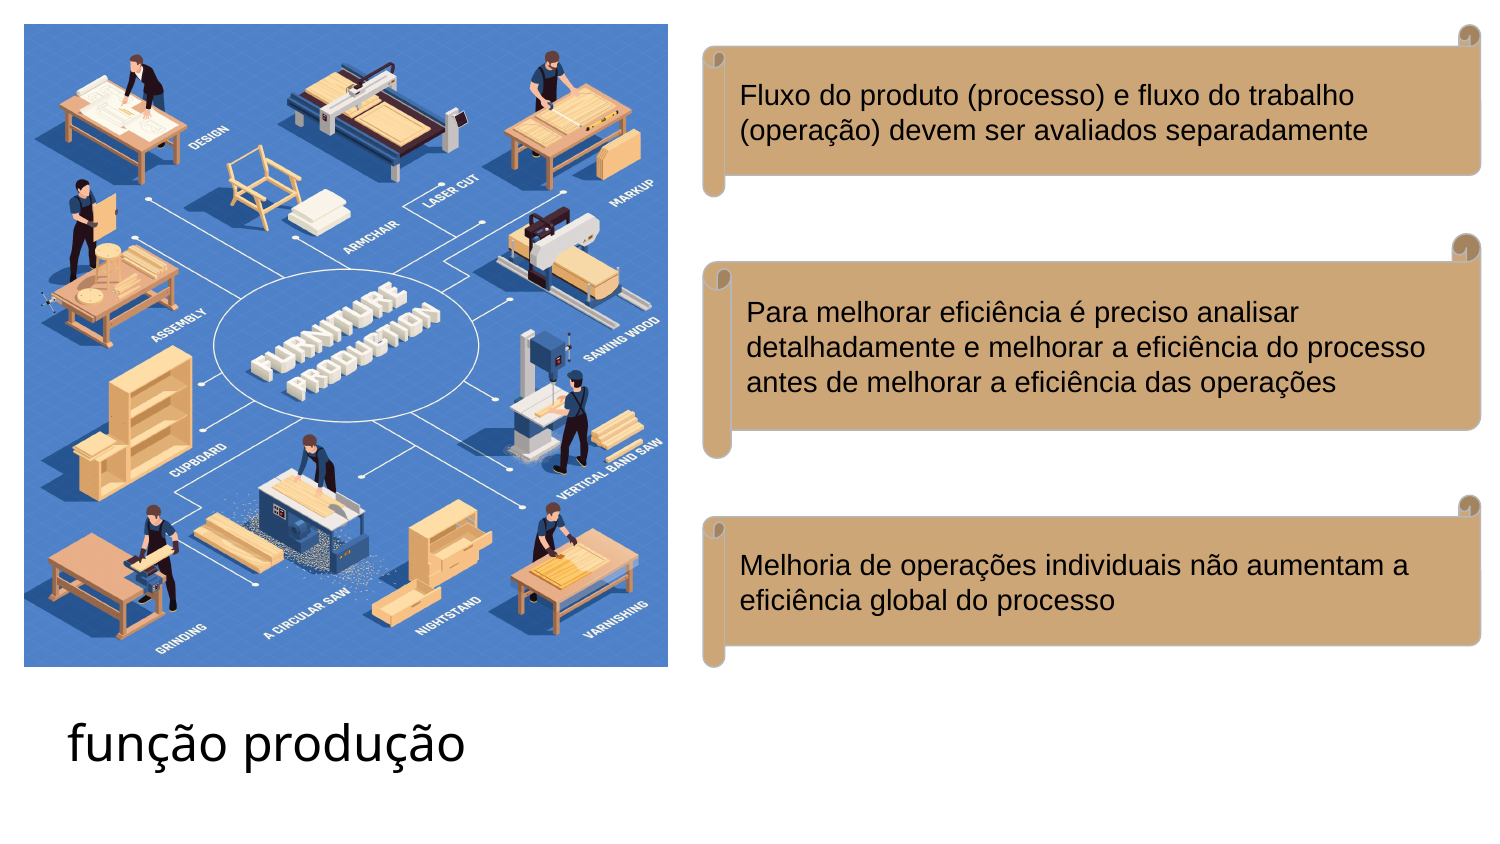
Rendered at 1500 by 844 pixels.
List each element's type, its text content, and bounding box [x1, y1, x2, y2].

text_box Fluxo do produto (processo) e fluxo do trabalho (operação) devem ser avaliados separadamente [703, 39, 1481, 197]
list função produção [52, 692, 1037, 791]
text_box Melhoria de operações individuais não aumentam a eficiência global do processo [703, 510, 1481, 668]
text_box Para melhorar eficiência é preciso analisar detalhadamente e melhorar a eficiência do processo antes de melhorar a eficiência das operações [703, 250, 1481, 459]
picture [24, 24, 668, 668]
